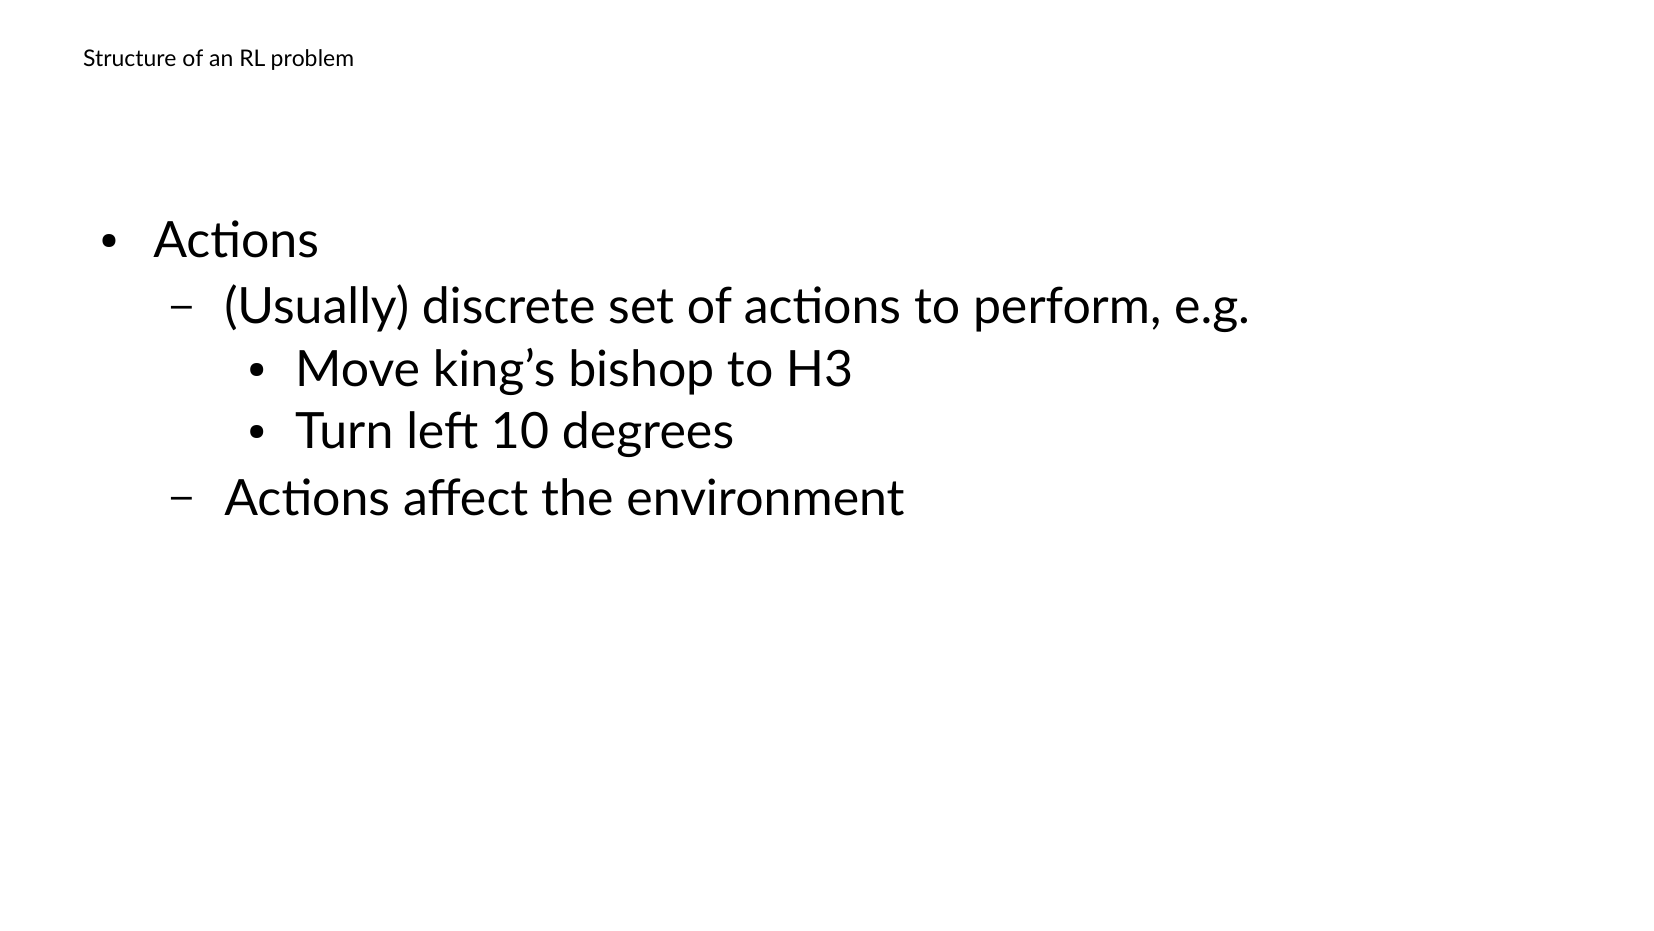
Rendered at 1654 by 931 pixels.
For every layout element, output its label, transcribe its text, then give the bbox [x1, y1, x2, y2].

list Actions (Usually) discrete set of actions to perform, e.g. Move king’s bishop to H3 Turn left 10 degrees Actions affect the environment [82, 217, 1571, 839]
title Structure of an RL problem [83, 0, 1571, 119]
